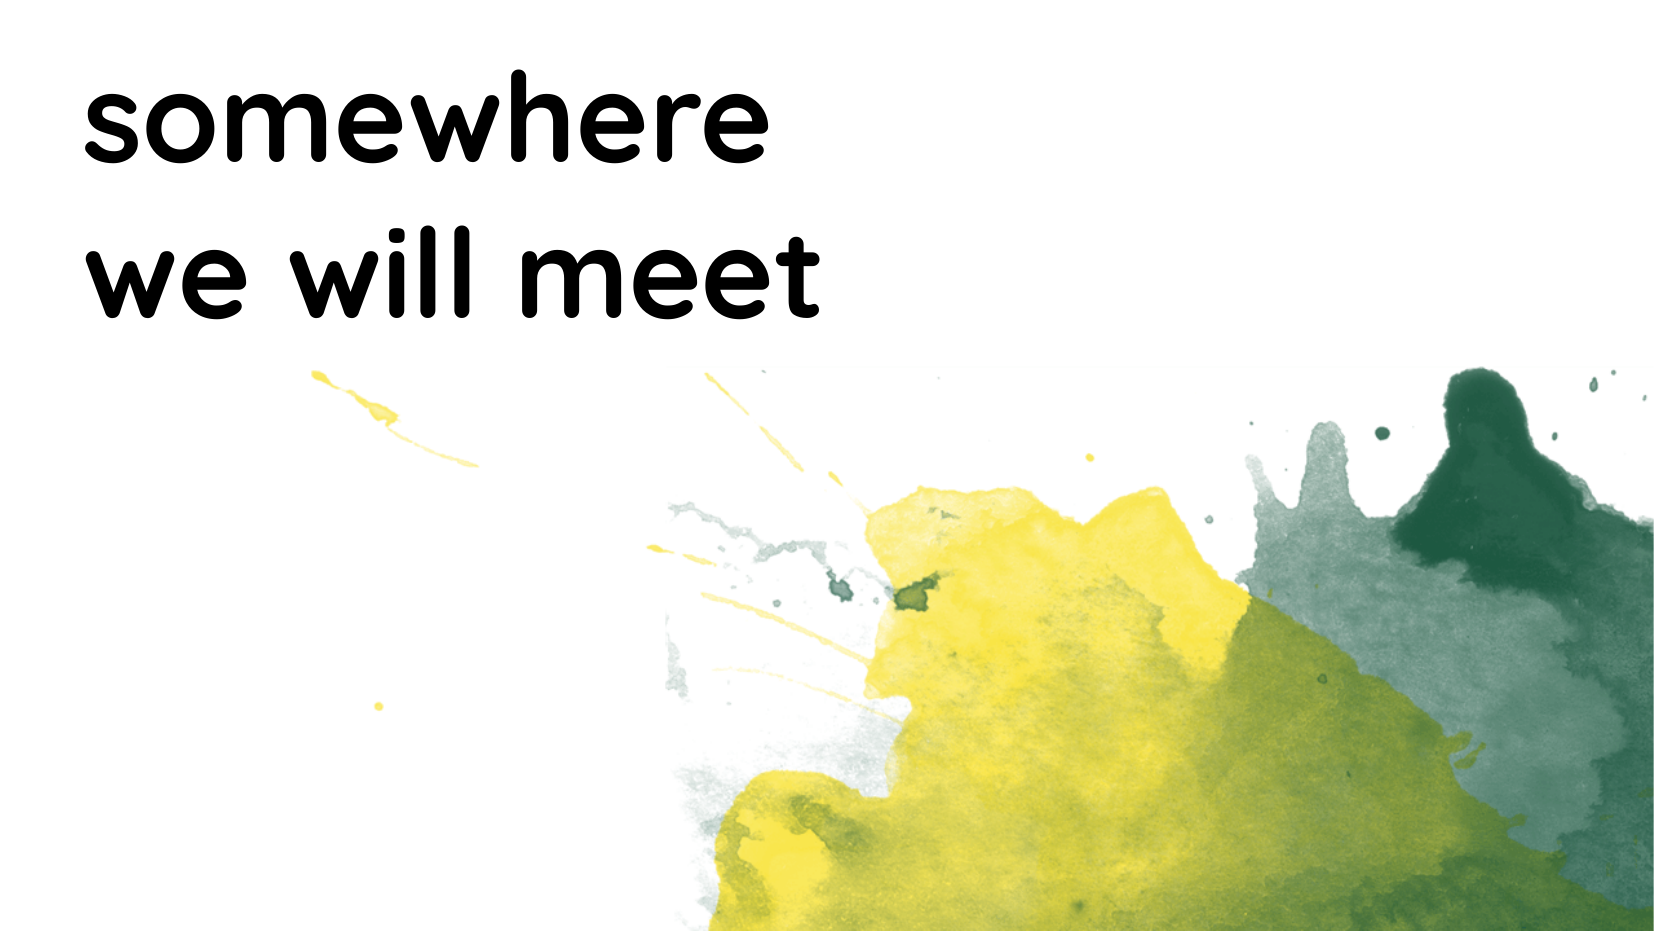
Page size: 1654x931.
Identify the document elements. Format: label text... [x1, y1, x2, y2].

title somewhere we will meet [82, 37, 1571, 603]
picture [0, 0, 1654, 931]
